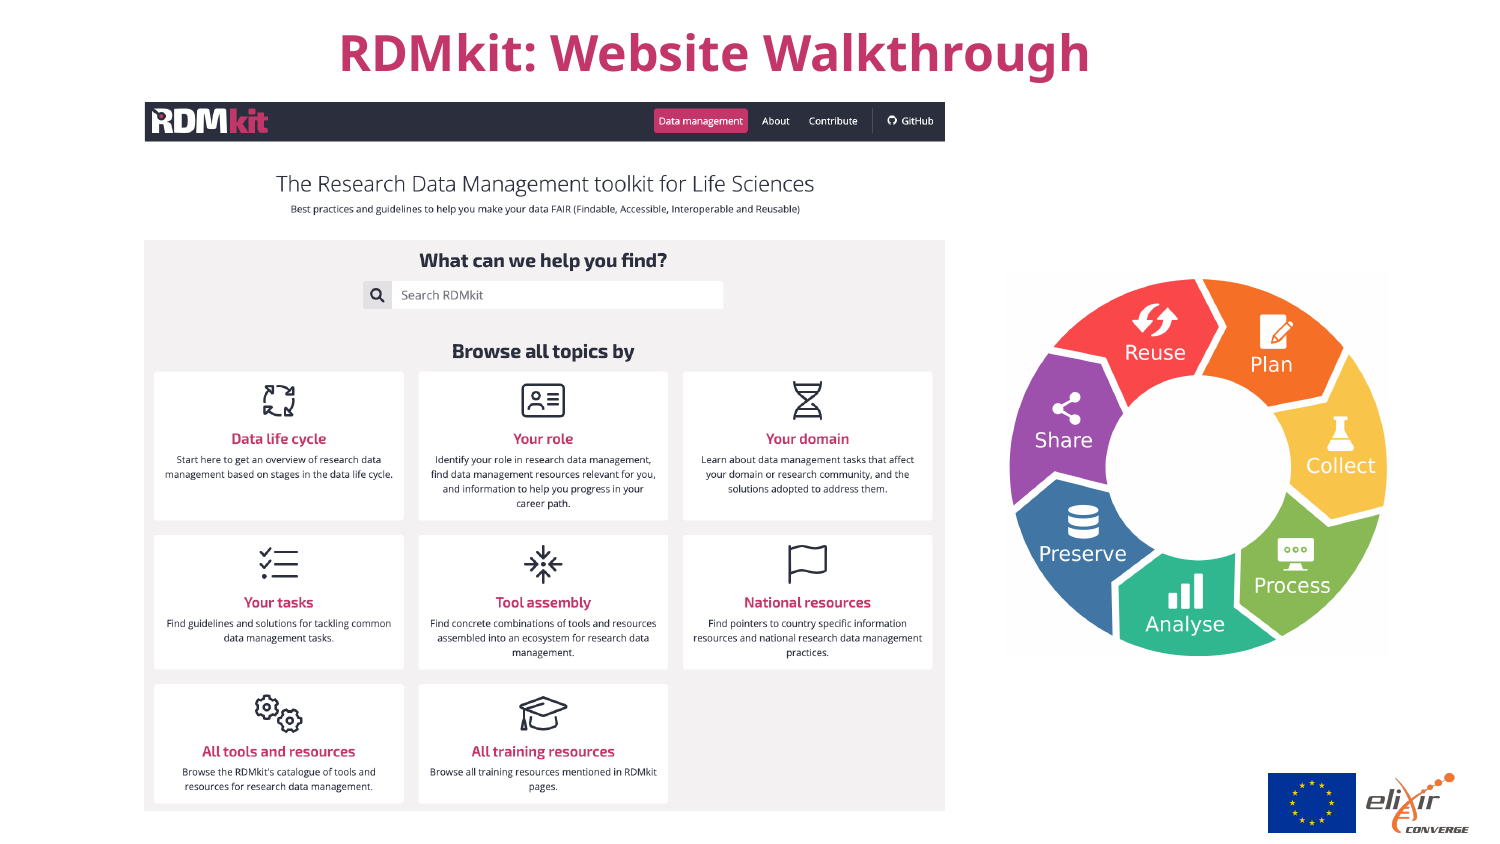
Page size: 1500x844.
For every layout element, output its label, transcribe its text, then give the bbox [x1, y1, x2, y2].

picture [1268, 773, 1356, 833]
picture [1366, 773, 1469, 833]
title RDMkit: Website Walkthrough [16, 12, 1414, 107]
picture [1005, 272, 1389, 656]
picture [144, 102, 945, 811]
